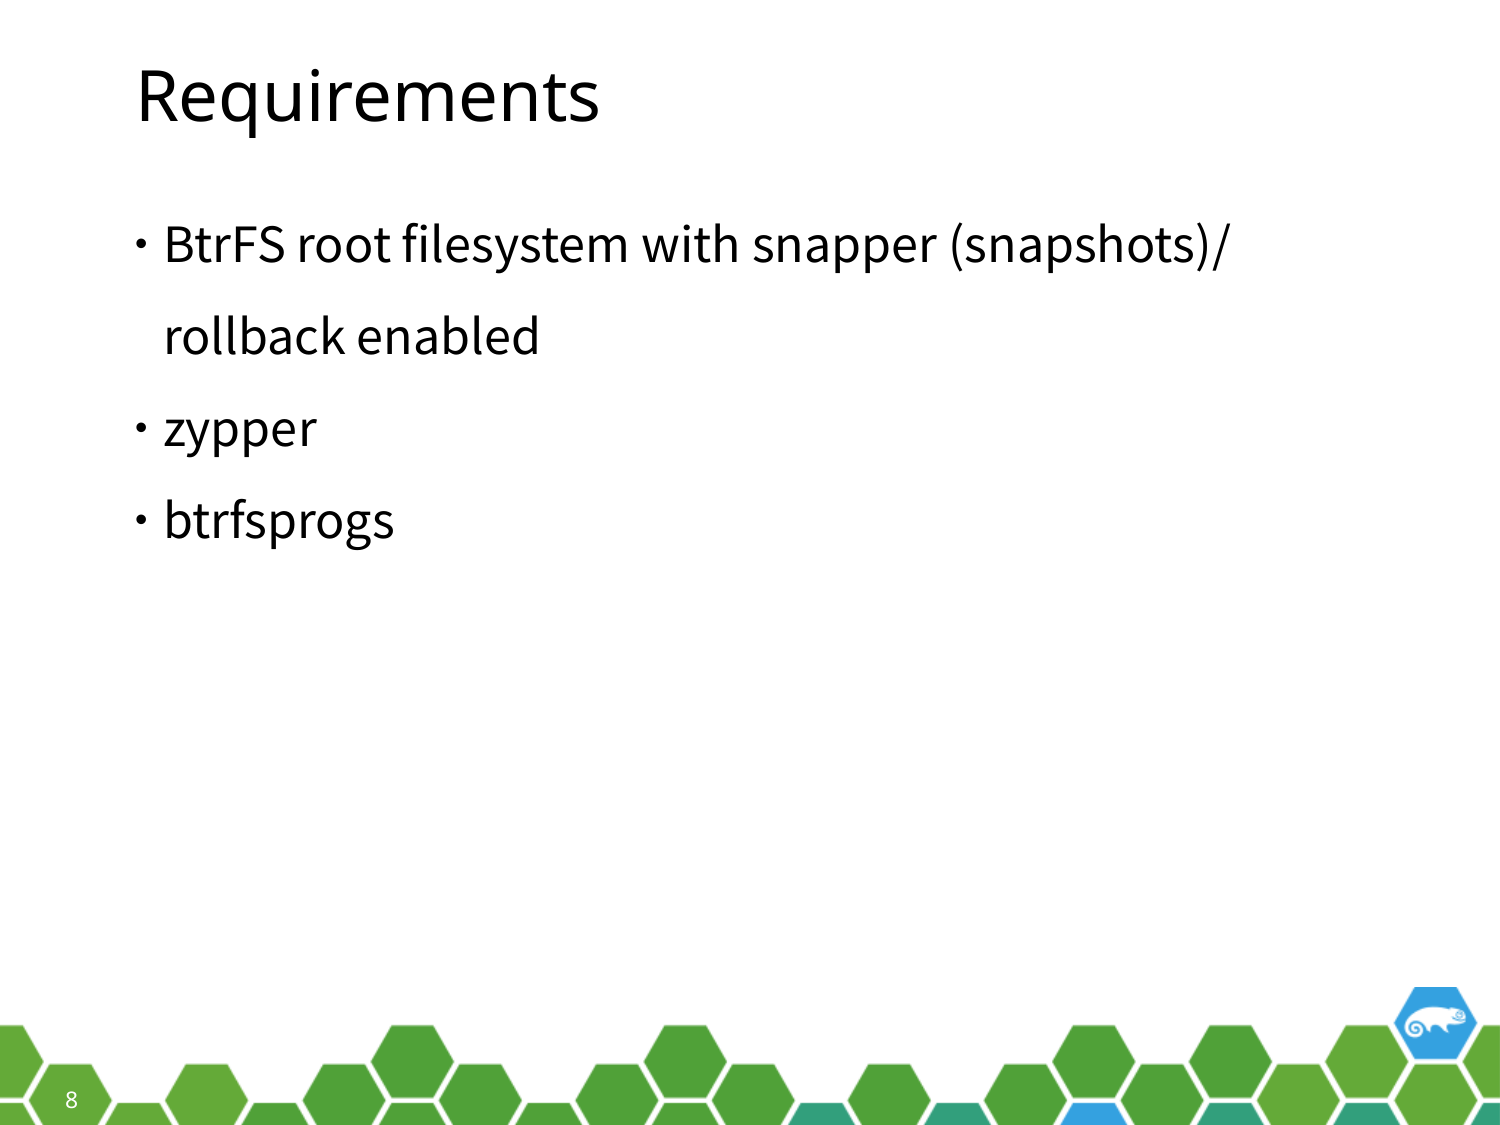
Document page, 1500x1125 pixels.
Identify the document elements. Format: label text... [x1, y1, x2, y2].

list BtrFS root filesystem with snapper (snapshots)/ rollback enabled zypper btrfsprogs [135, 208, 1372, 862]
picture [0, 987, 1500, 1125]
title Requirements [135, 12, 1372, 175]
